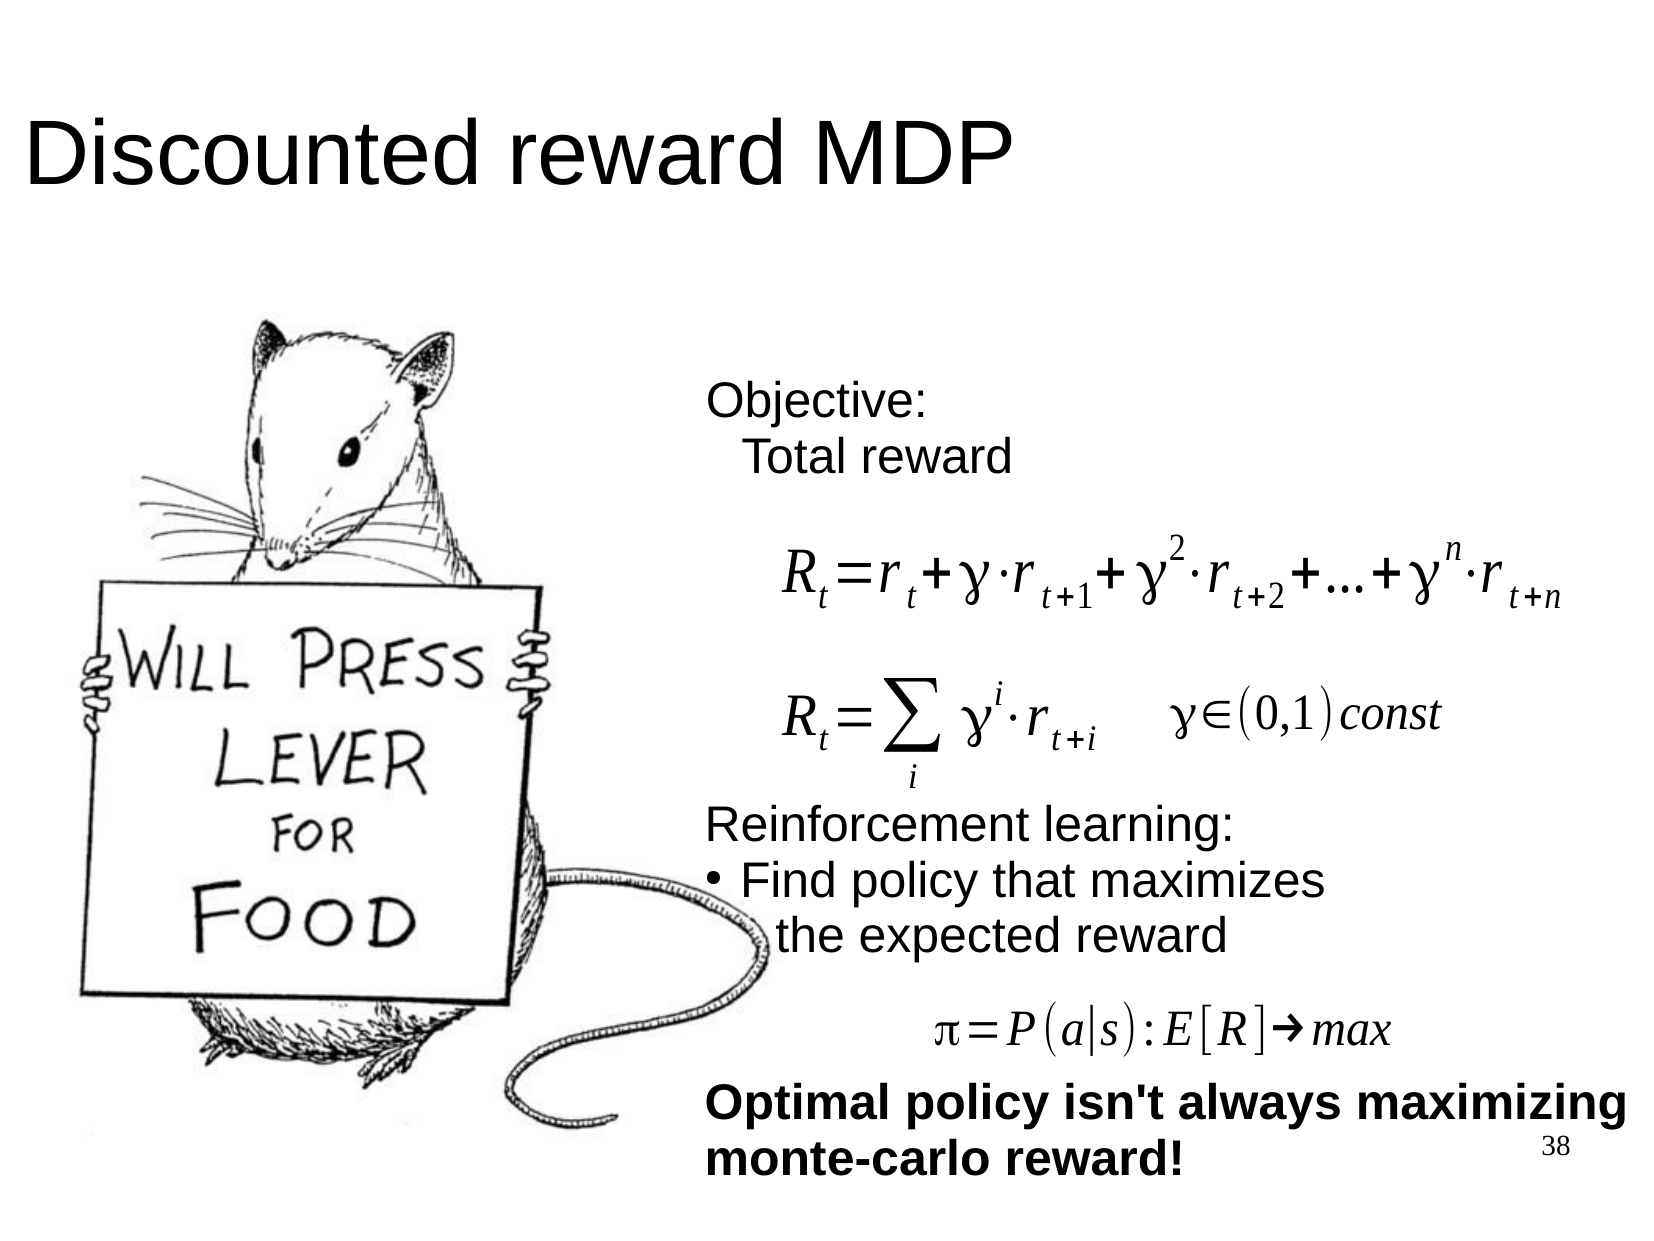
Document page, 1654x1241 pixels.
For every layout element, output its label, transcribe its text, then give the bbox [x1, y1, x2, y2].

chart [1155, 681, 1456, 743]
text_box Reinforcement learning: Find policy that maximizes the expected reward Optimal policy isn't always maximizing monte-carlo reward! [669, 793, 1654, 1241]
text_box Objective: Total reward [670, 371, 1654, 541]
picture [0, 250, 791, 1241]
chart [765, 671, 1111, 793]
chart [765, 523, 1576, 616]
title Discounted reward MDP [23, 49, 1512, 257]
